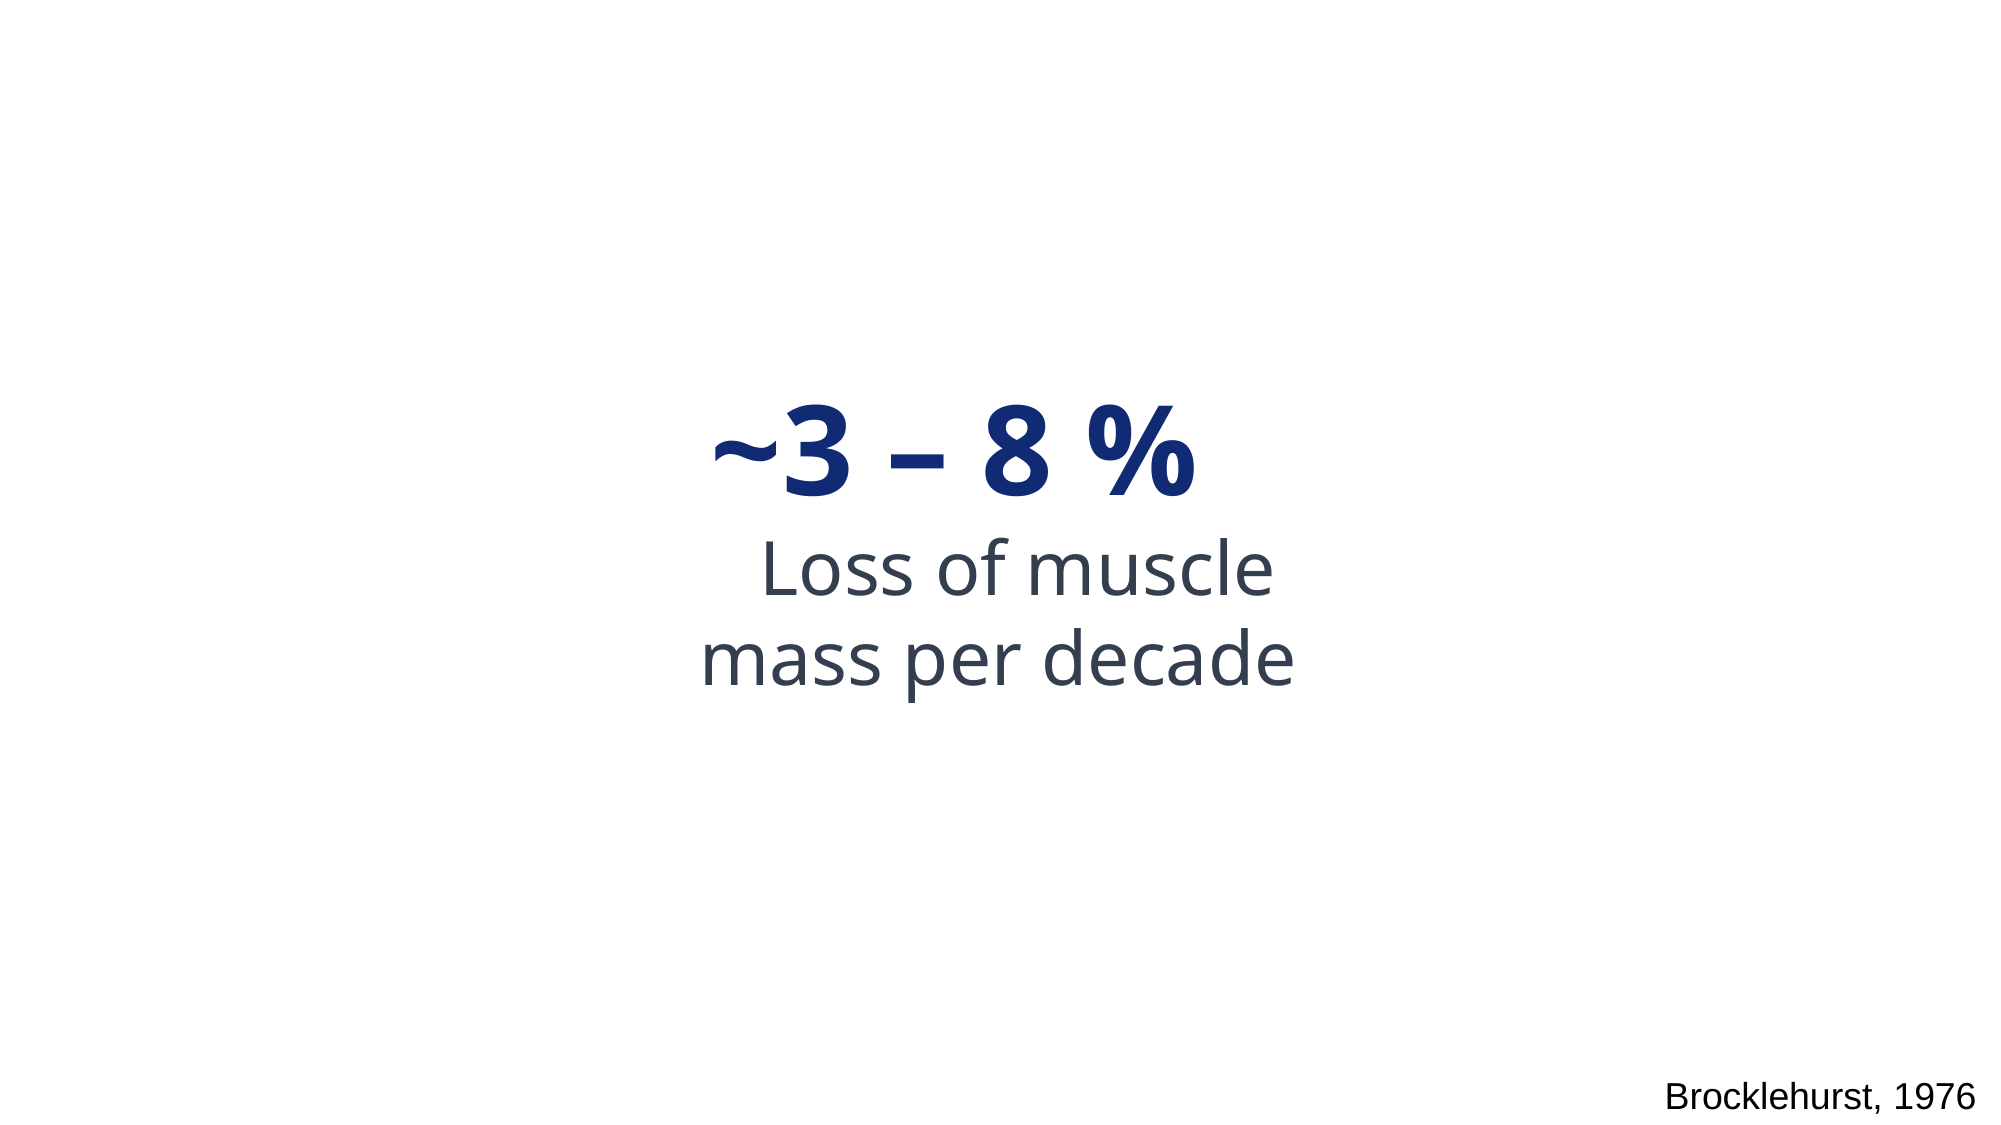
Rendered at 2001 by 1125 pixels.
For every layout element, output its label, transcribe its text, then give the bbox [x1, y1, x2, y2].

text_box Brocklehurst, 1976 [1649, 1064, 1992, 1125]
text_box ~3 – 8 % Loss of muscle mass per decade [663, 363, 1373, 708]
